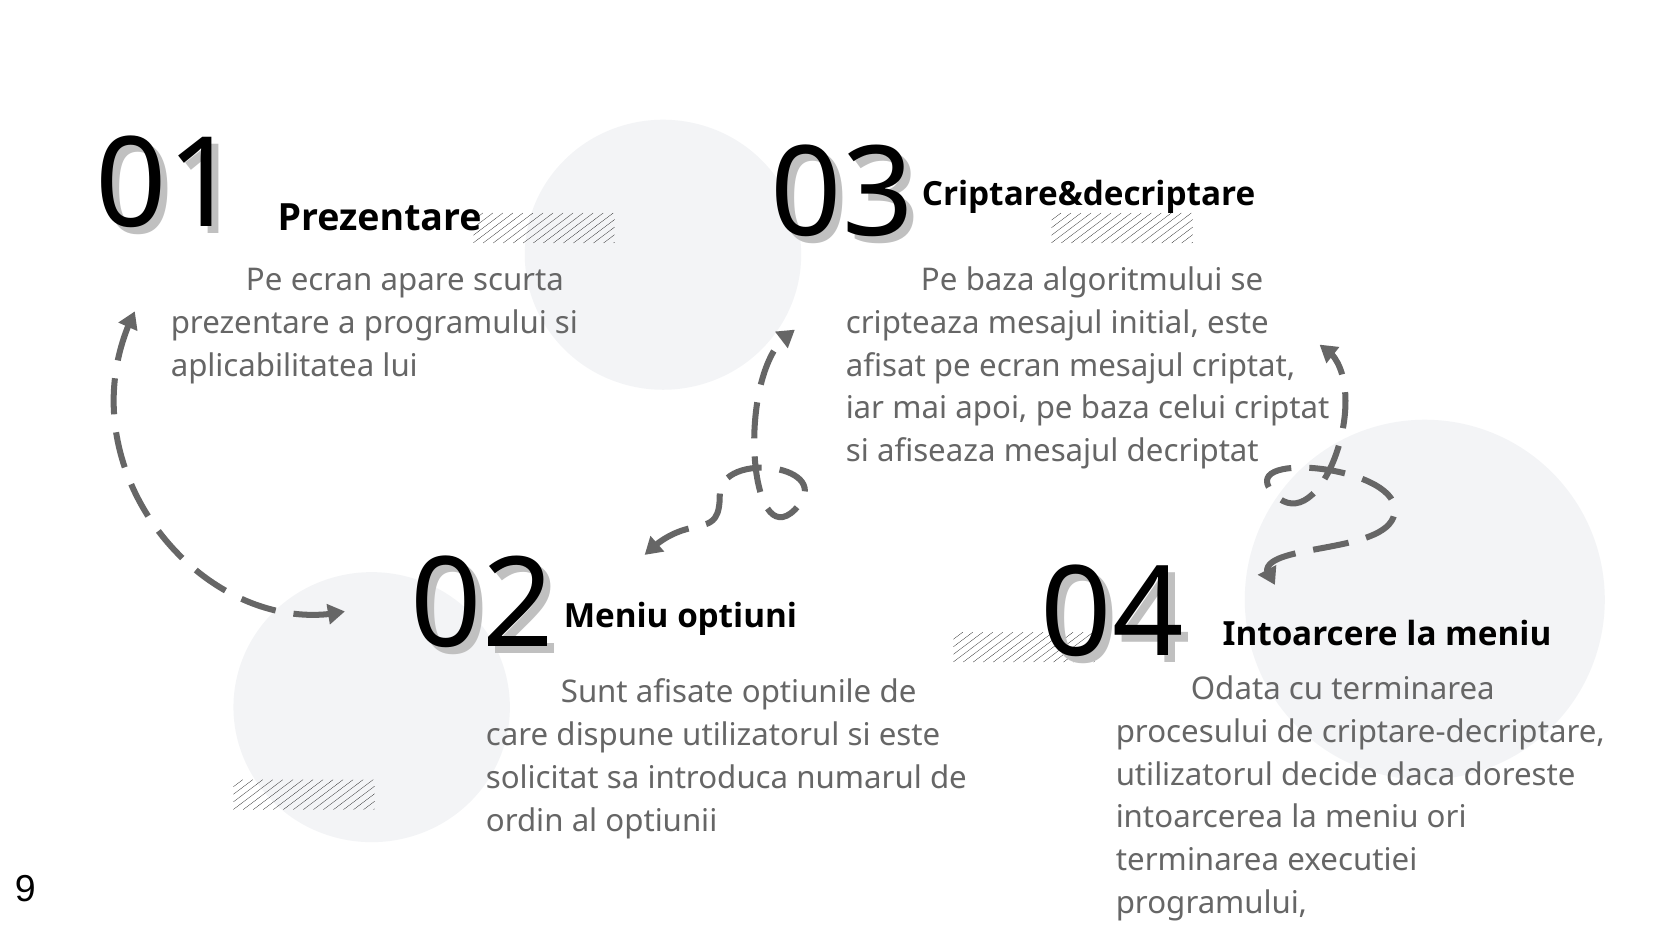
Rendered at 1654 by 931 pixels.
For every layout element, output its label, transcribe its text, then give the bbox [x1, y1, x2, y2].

text_box Pe ecran apare scurta prezentare a programului si aplicabilitatea lui [156, 249, 682, 610]
text_box Sunt afisate optiunile de care dispune utilizatorul si este solicitat sa introduca numarul de ordin al optiunii [577, 751, 997, 931]
text_box 01 [81, 84, 262, 534]
text_box Odata cu terminarea procesului de criptare-decriptare, utilizatorul decide daca doreste intoarcerea la meniu ori terminarea executiei programului, [1207, 754, 1627, 931]
text_box 04 [1026, 514, 1207, 931]
text_box Criptare&decriptare [937, 162, 1425, 329]
text_box 03 [756, 94, 937, 543]
text_box <number> [0, 860, 629, 931]
text_box Intoarcere la meniu [1208, 602, 1650, 769]
text_box Pe baza algoritmului se cripteaza mesajul initial, este afisat pe ecran mesajul criptat, iar mai apoi, pe baza celui criptat si afiseaza mesajul decriptat [831, 329, 1357, 754]
text_box Prezentare [262, 182, 563, 367]
text_box Meniu optiuni [577, 584, 831, 751]
text_box 02 [396, 504, 577, 860]
